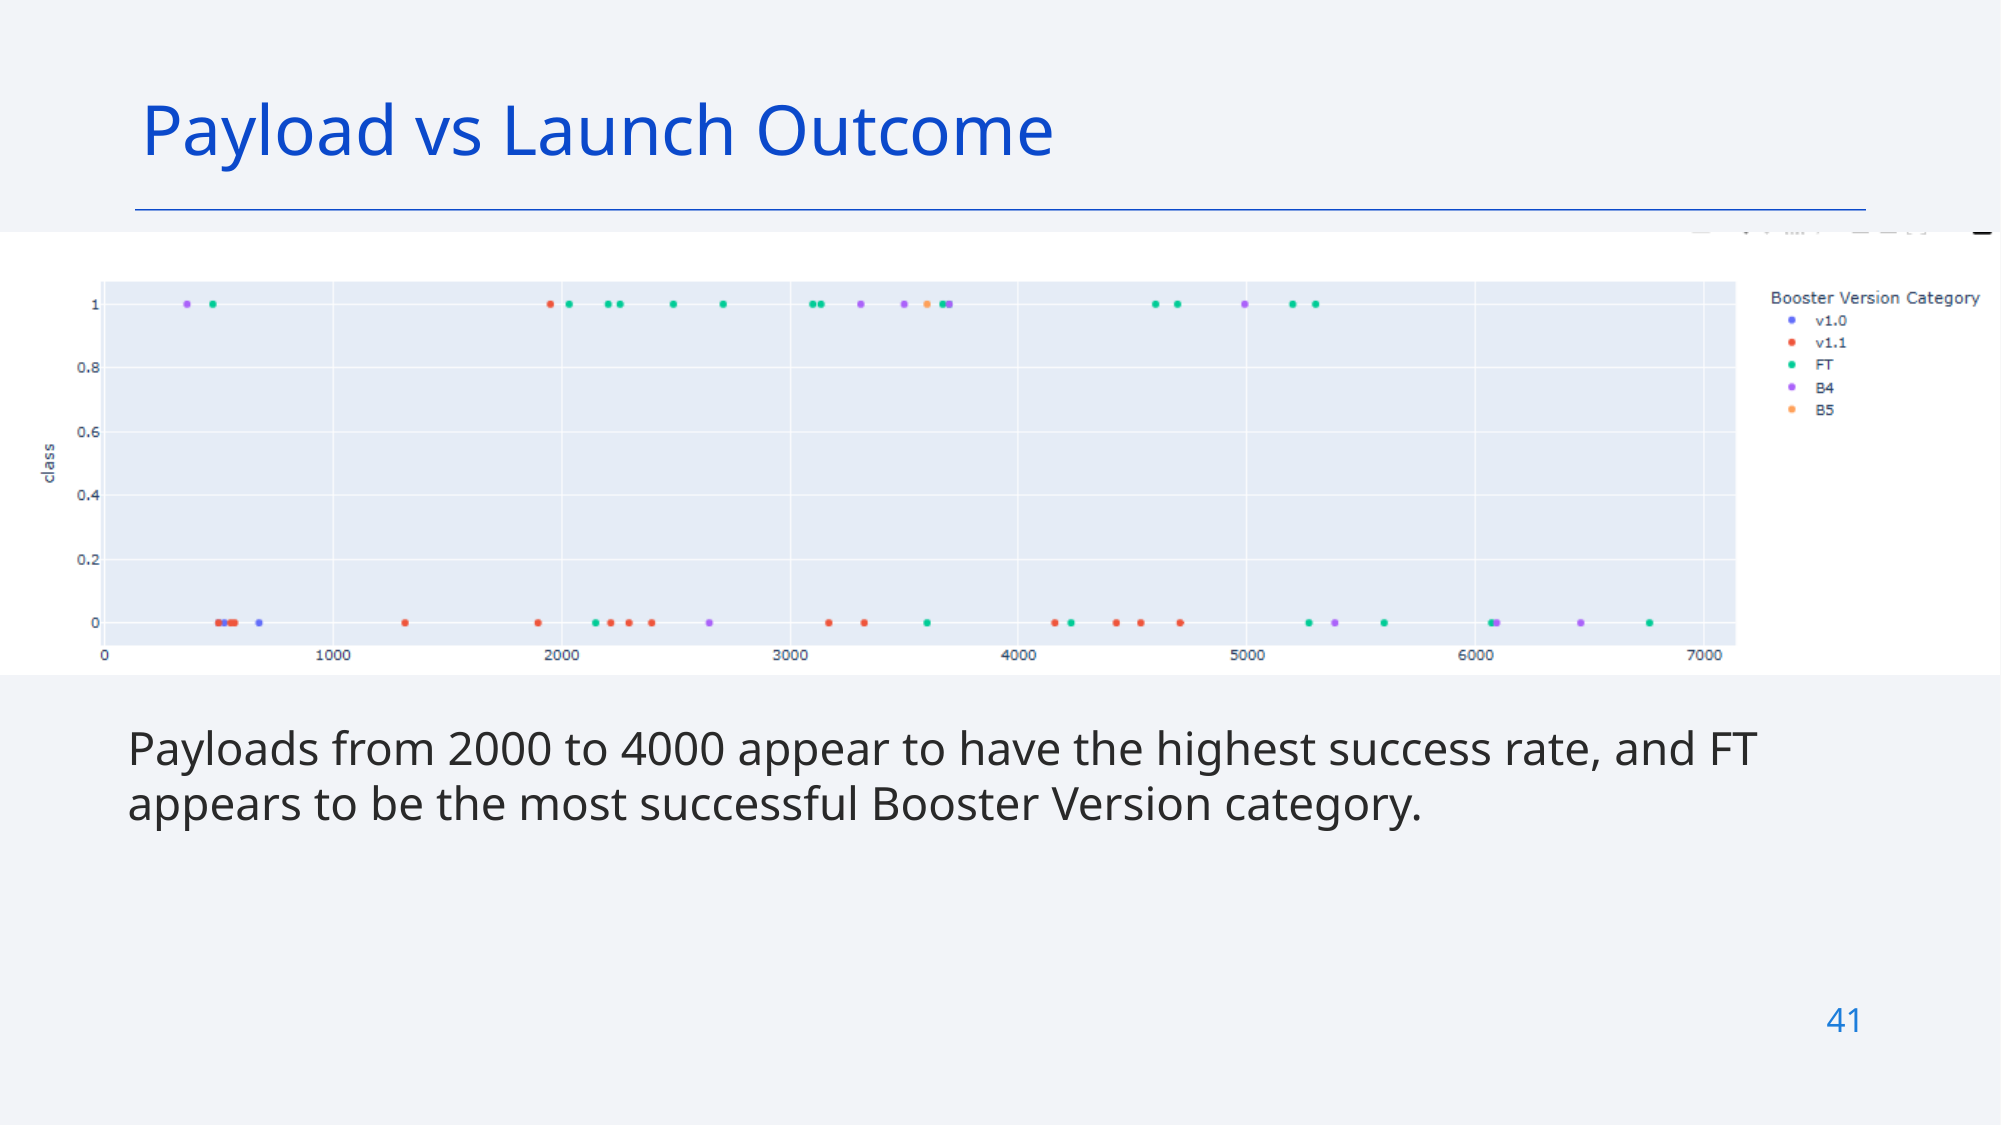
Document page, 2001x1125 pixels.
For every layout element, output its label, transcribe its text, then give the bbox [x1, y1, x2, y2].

picture [0, 0, 2001, 1125]
text_box Payload vs Launch Outcome [126, 88, 1852, 179]
list Payloads from 2000 to 4000 appear to have the highest success rate, and FT appears to be the most successful Booster Version category. [112, 712, 1835, 1014]
